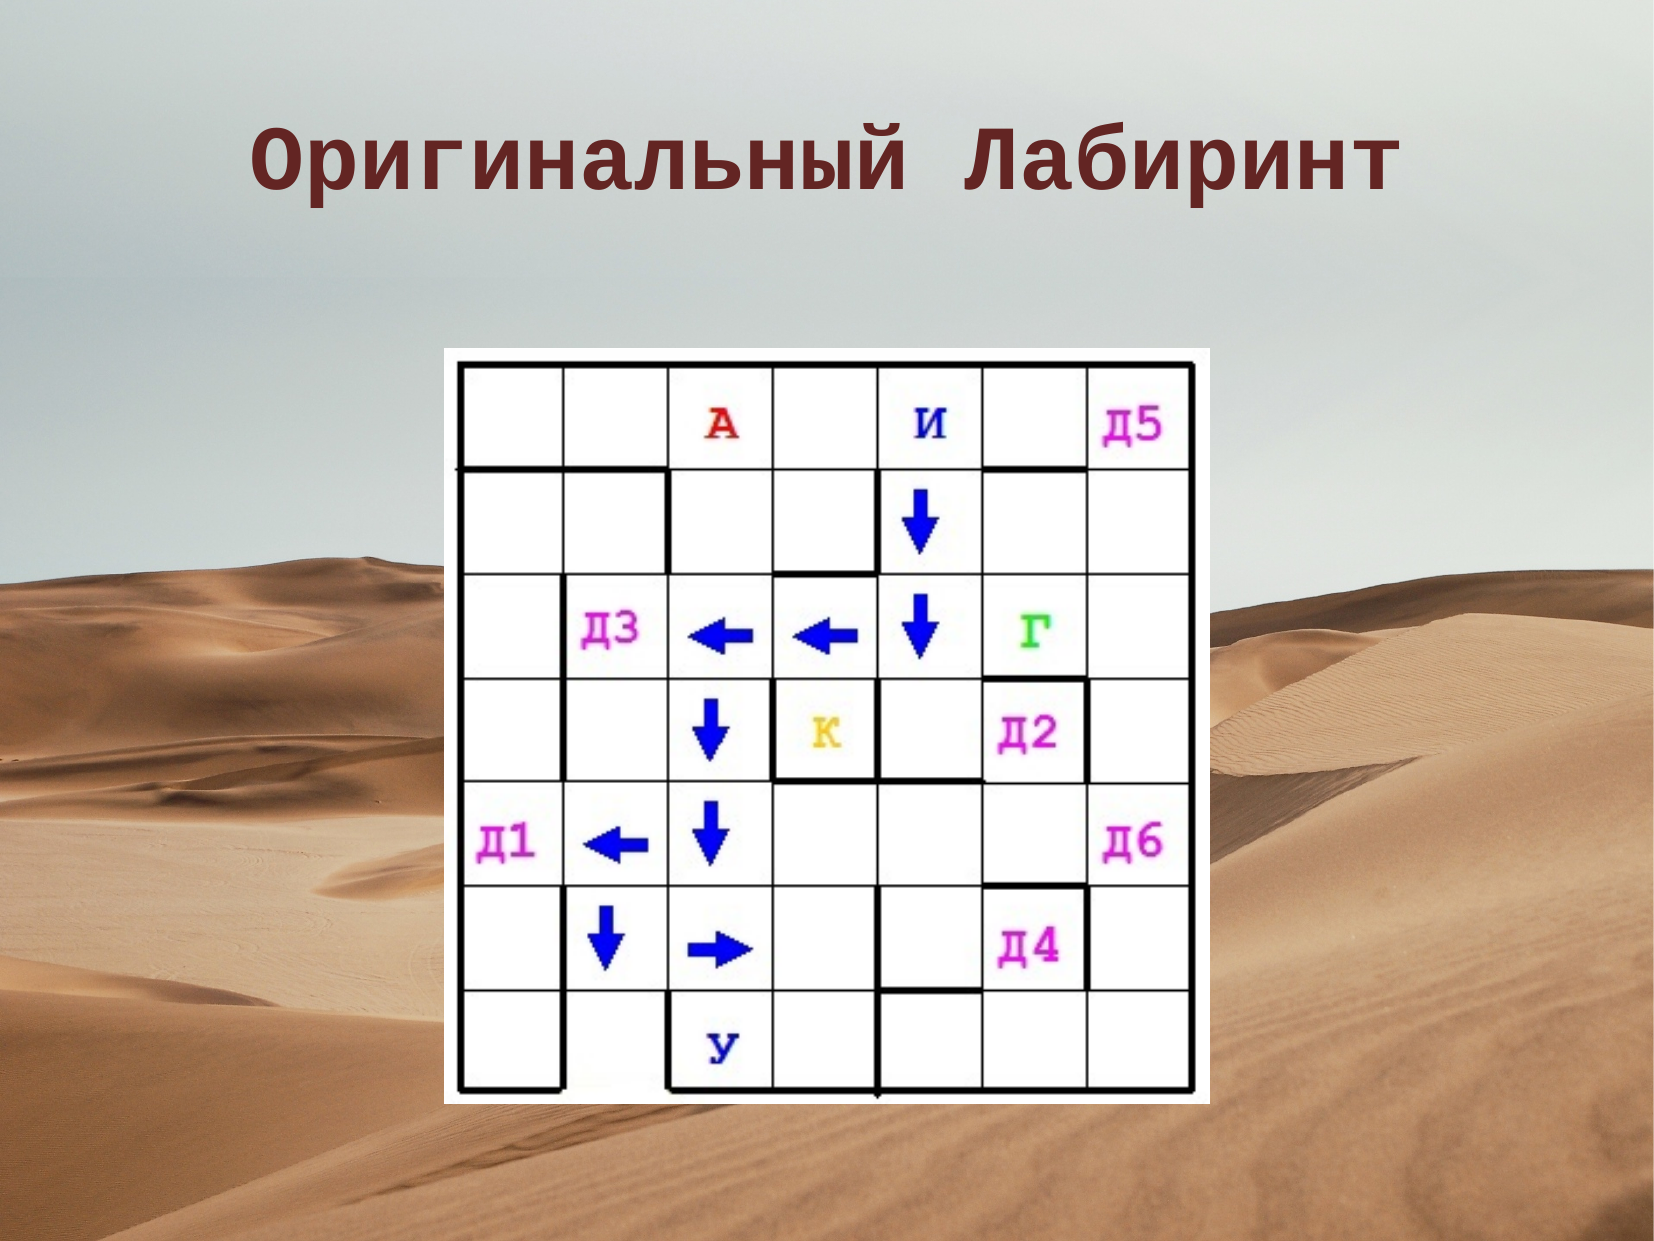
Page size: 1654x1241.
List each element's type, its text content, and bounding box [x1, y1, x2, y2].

title Оригинальный Лабиринт [82, 47, 1571, 259]
picture [0, 0, 1654, 1241]
